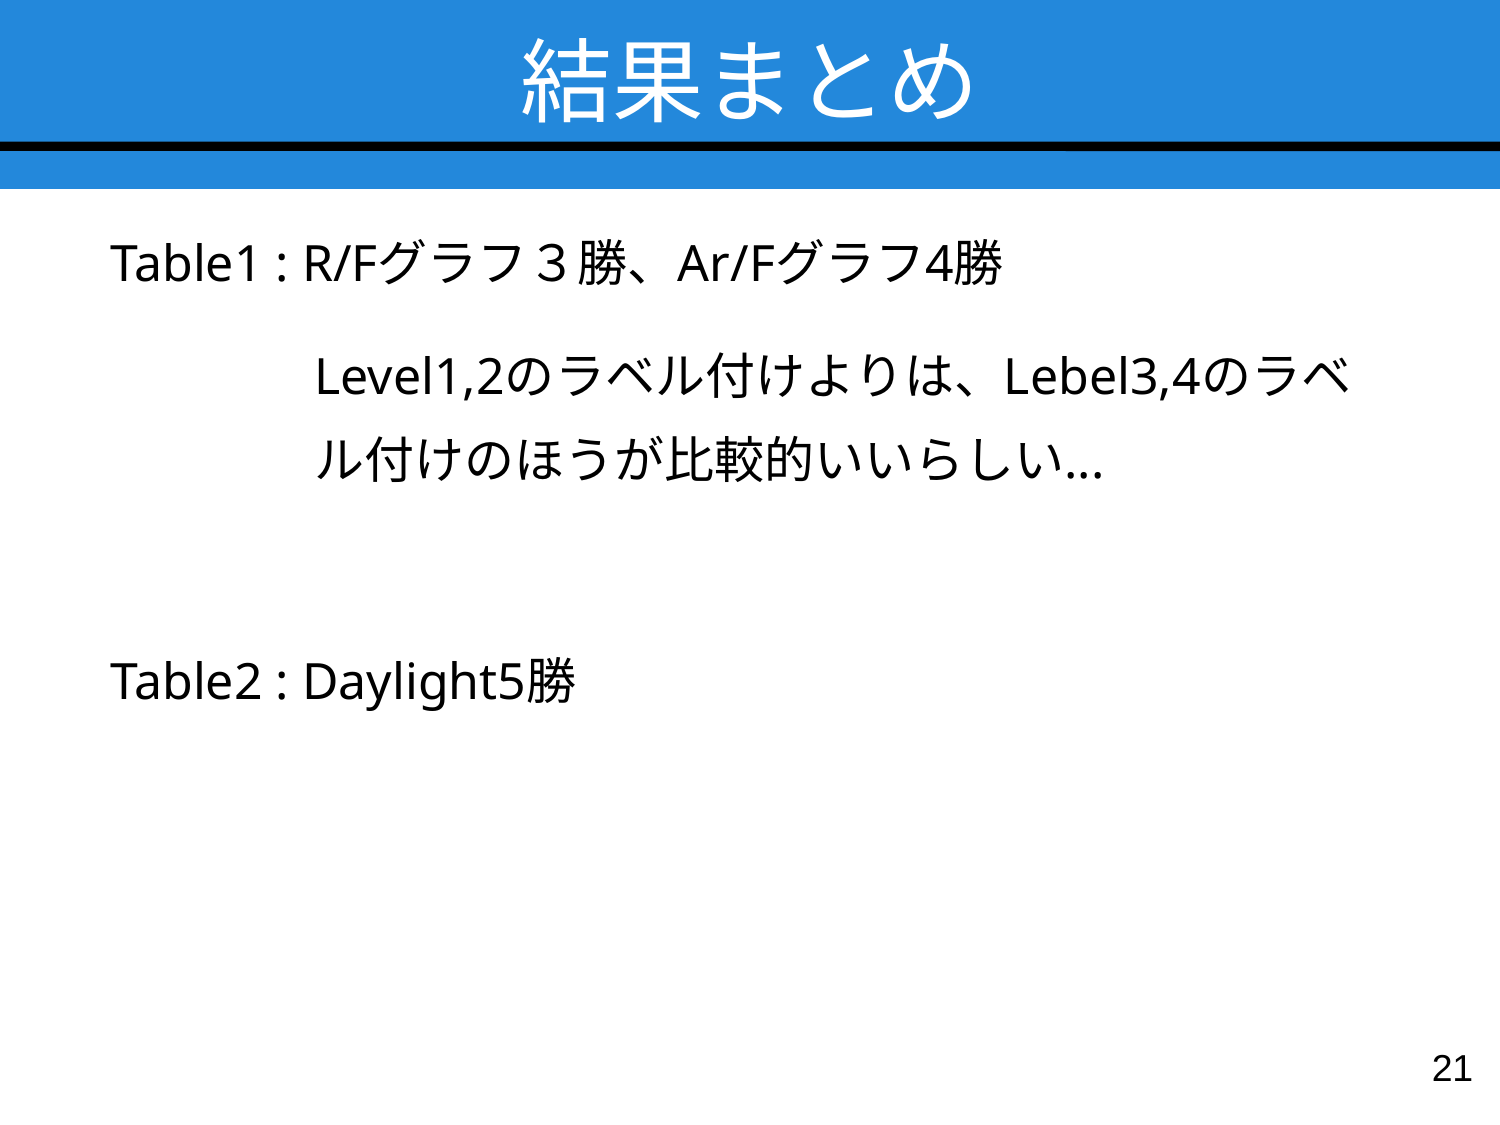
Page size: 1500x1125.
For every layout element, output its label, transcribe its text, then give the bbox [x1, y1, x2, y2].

list Table1 : R/Fグラフ３勝、Ar/Fグラフ4勝 Level1,2のラベル付けよりは、Lebel3,4のラベ ル付けのほうが比較的いいらしい... Table2 : Daylight5勝 [75, 212, 1425, 1075]
title 結果まとめ [75, 29, 1425, 122]
